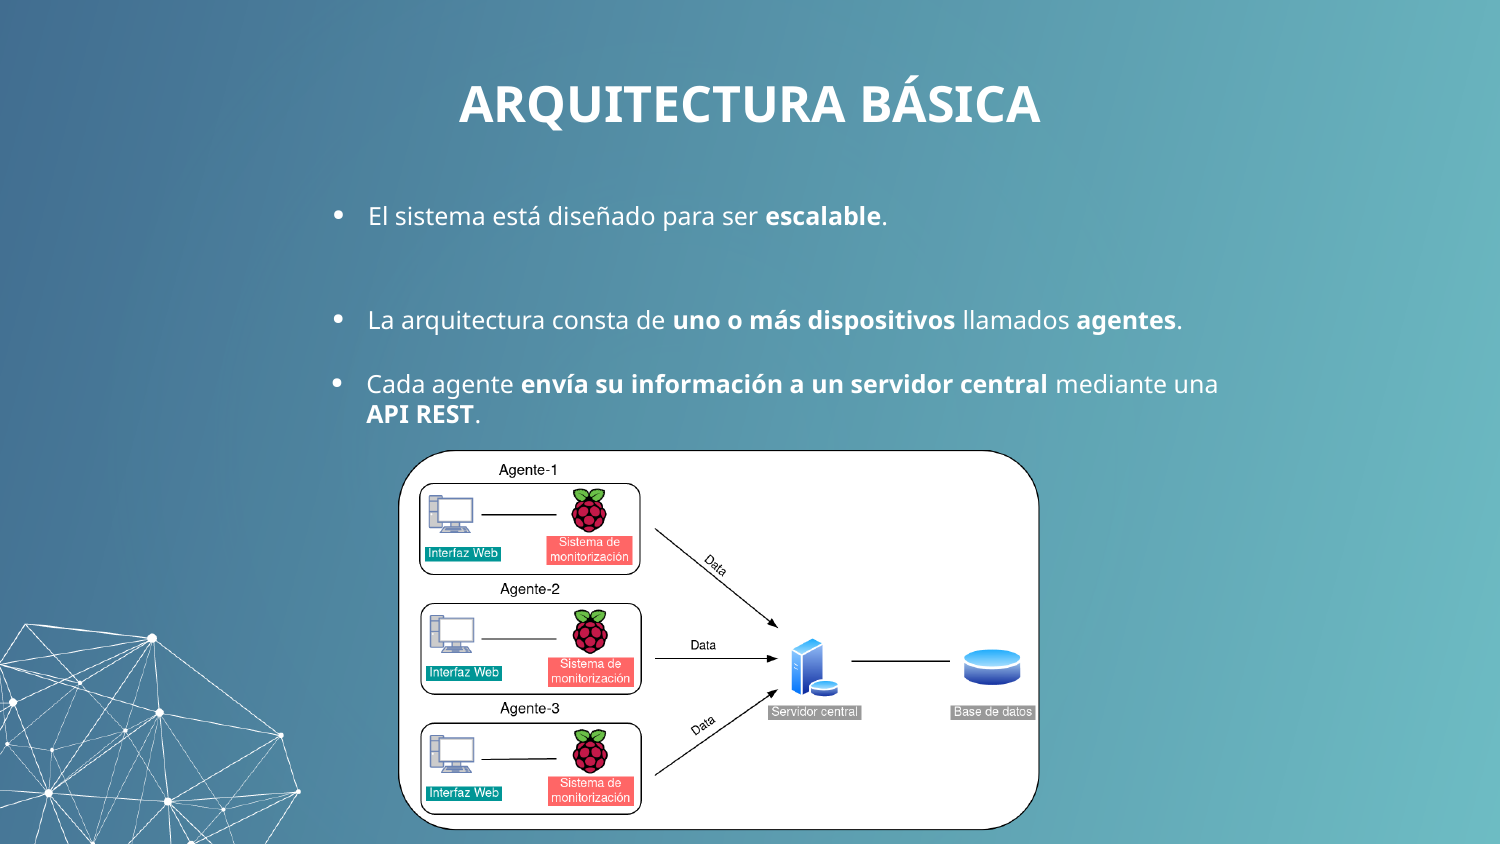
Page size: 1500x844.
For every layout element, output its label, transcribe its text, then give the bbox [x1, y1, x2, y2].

title Cada agente envía su información a un servidor central mediante una API REST. [316, 362, 1269, 444]
title El sistema está diseñado para ser escalable. [317, 176, 1142, 246]
title ARQUITECTURA BÁSICA [322, 57, 1178, 214]
title La arquitectura consta de uno o más dispositivos llamados agentes. [317, 268, 1232, 350]
picture [0, 0, 1500, 844]
